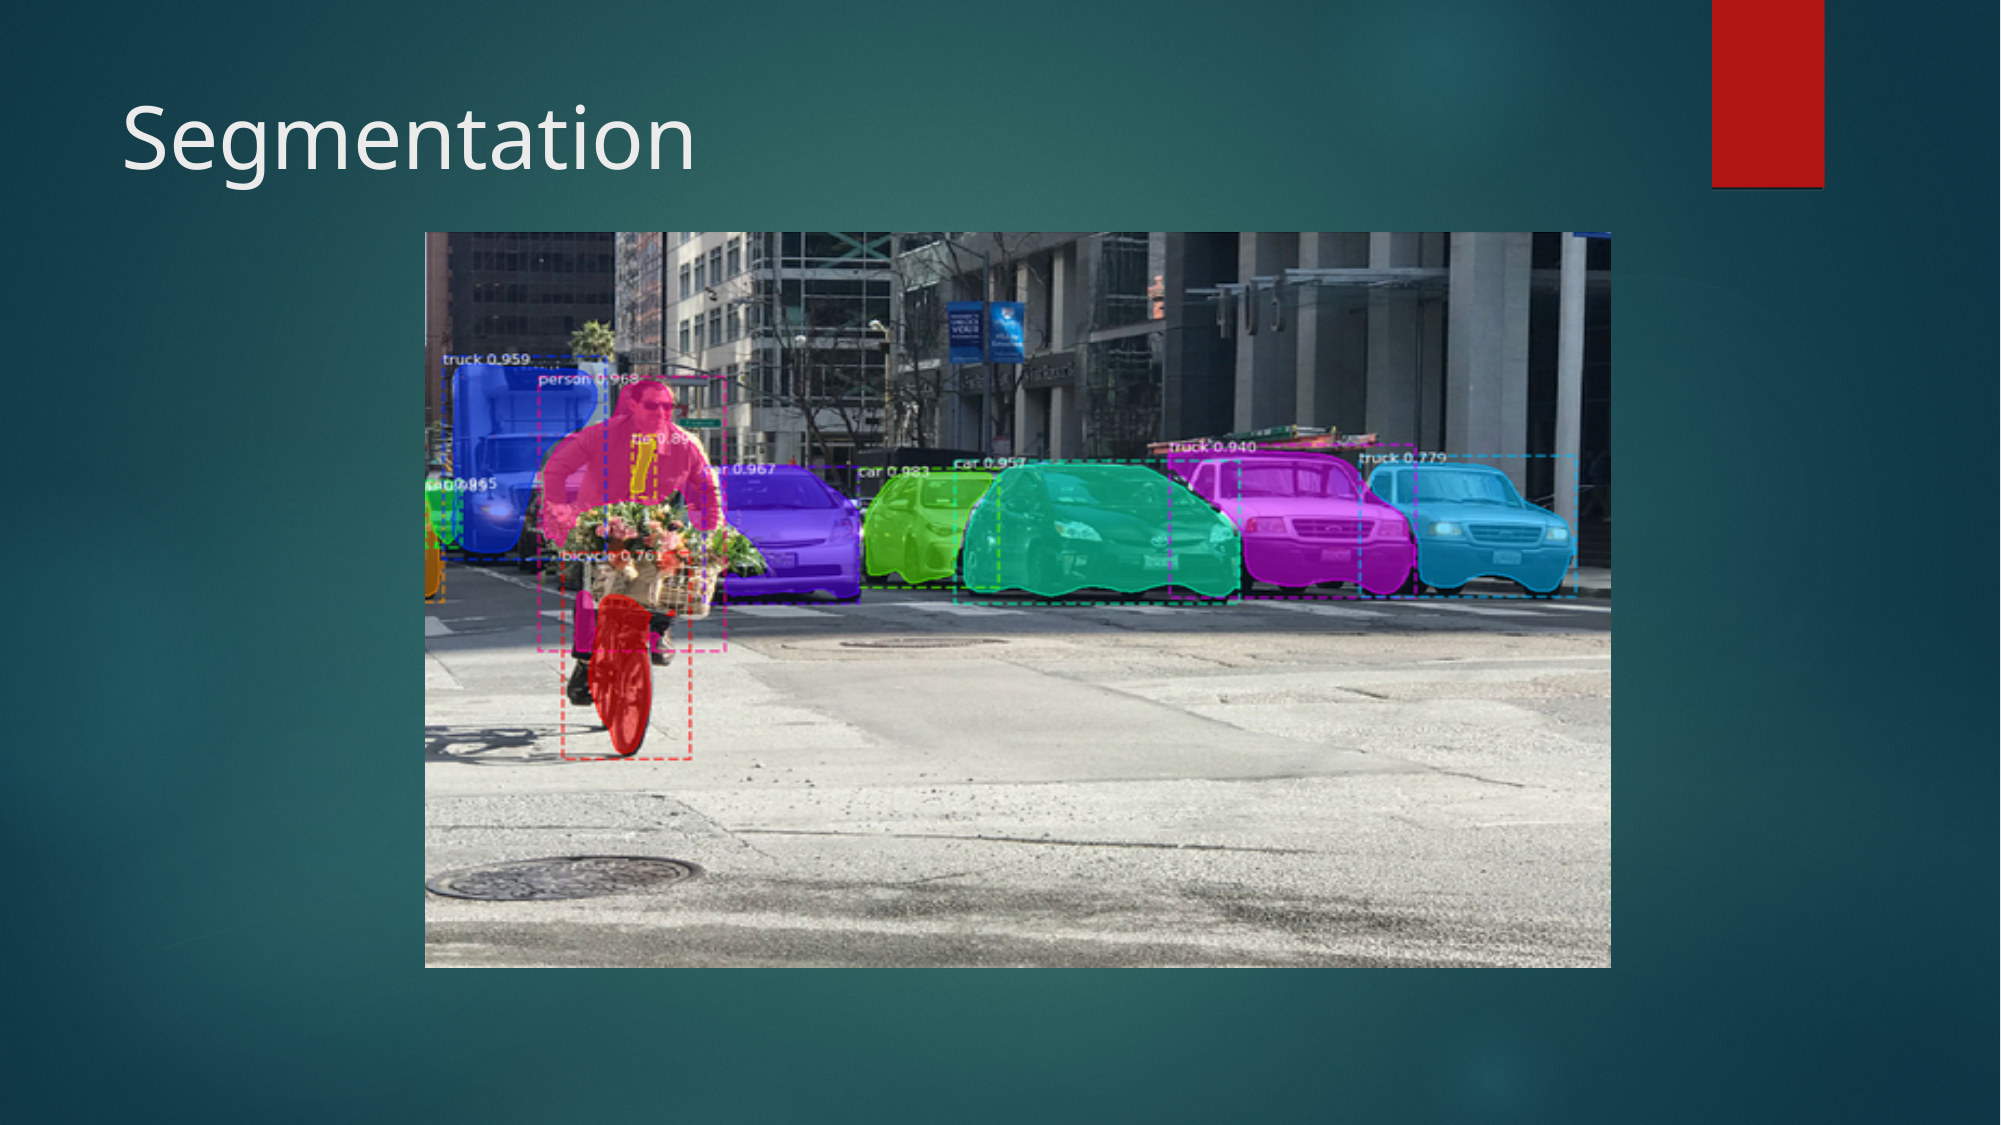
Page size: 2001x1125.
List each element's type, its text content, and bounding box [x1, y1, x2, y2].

title Segmentation [106, 74, 1649, 304]
picture [0, 0, 2001, 1125]
